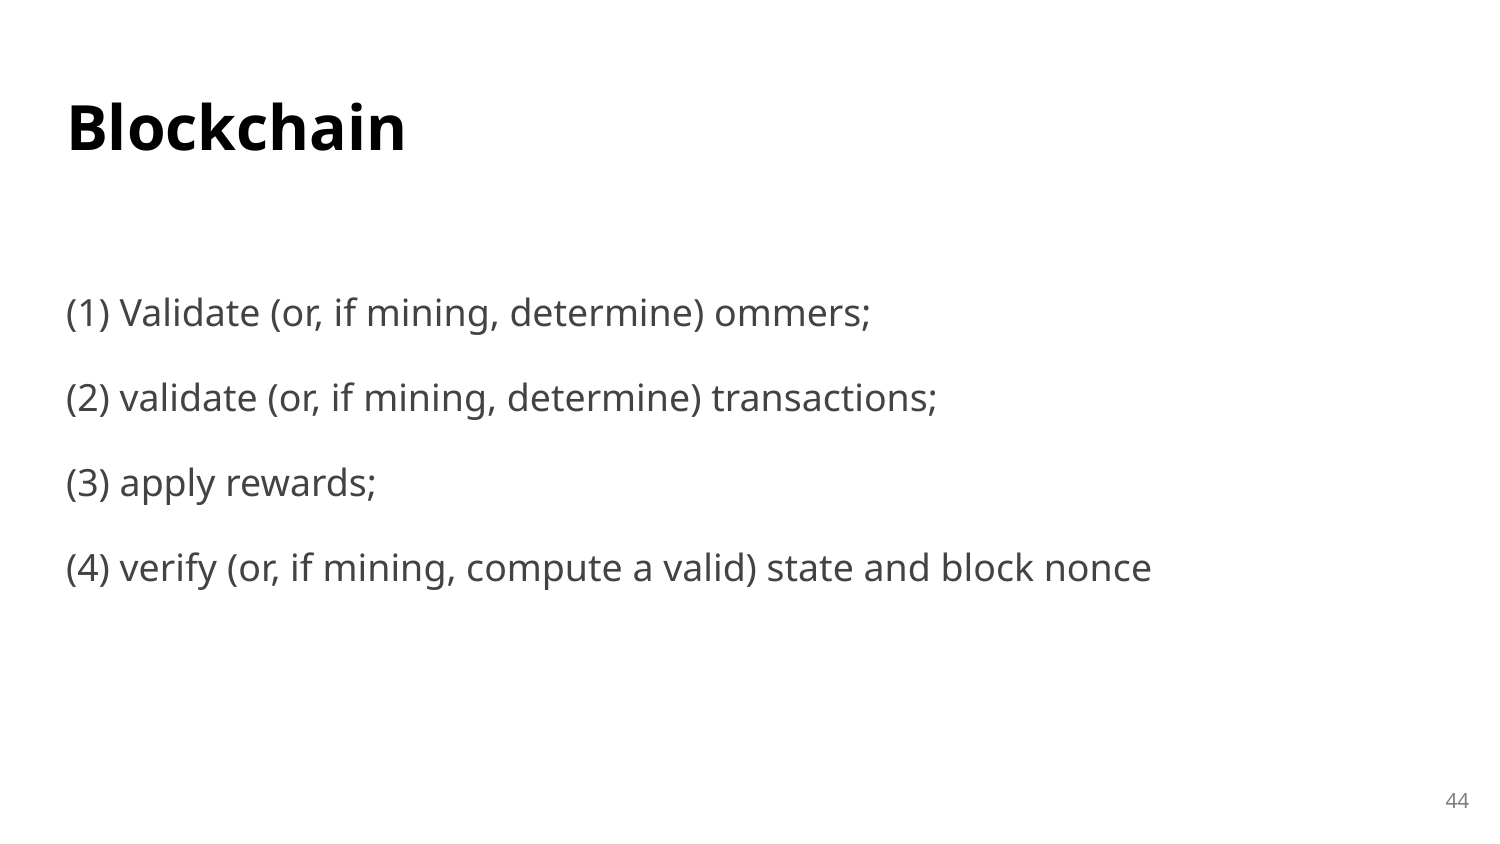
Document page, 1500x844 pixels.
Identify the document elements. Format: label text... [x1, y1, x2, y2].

title Blockchain [51, 72, 1449, 176]
slide_number <number> [1394, 769, 1484, 834]
list (1) Validate (or, if mining, determine) ommers; (2) validate (or, if mining, determine) transactions; (3) apply rewards; (4) verify (or, if mining, compute a valid) state and block nonce [51, 189, 1449, 750]
